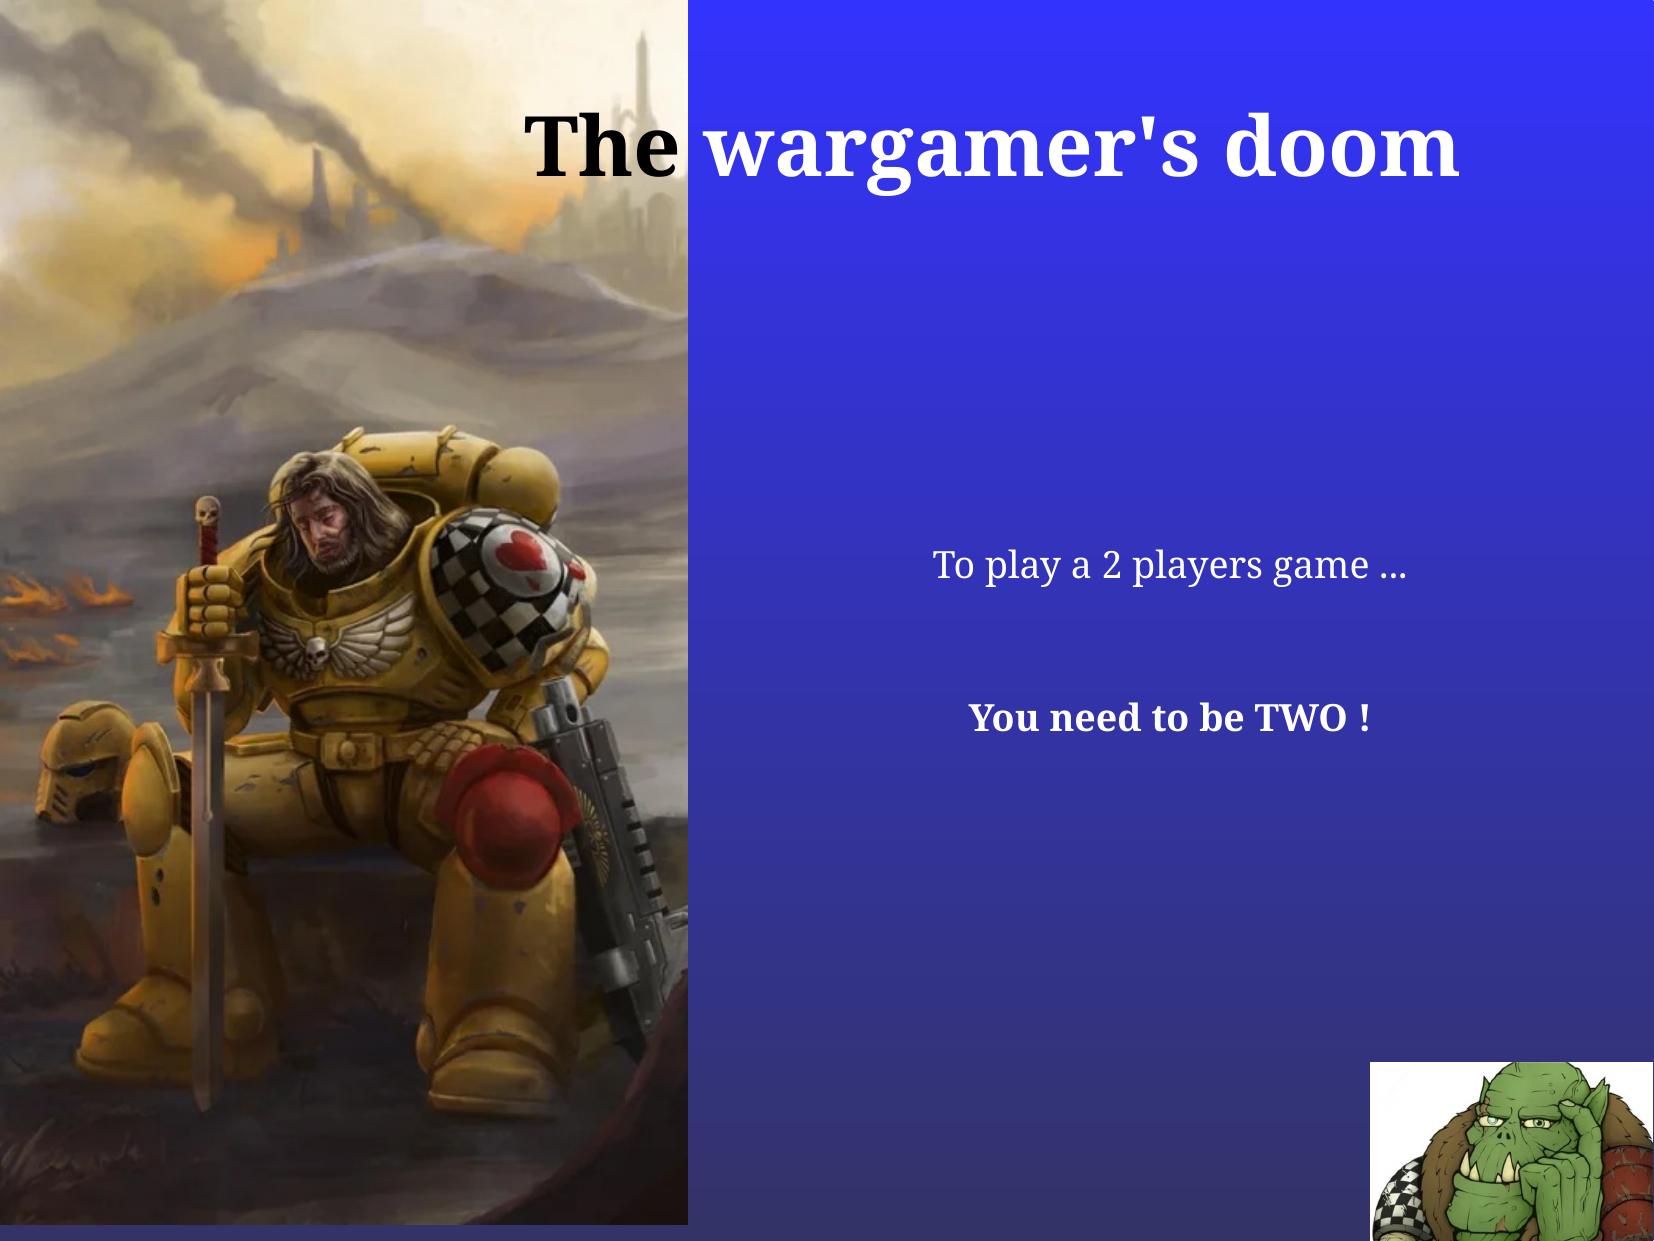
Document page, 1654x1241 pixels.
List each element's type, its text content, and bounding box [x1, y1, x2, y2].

picture [0, 0, 688, 1225]
picture [1370, 1062, 1653, 1241]
text_box The wargamer's doom [7, 79, 1477, 213]
text_box To play a 2 players game ... You need to be TWO ! [687, 531, 1654, 1004]
